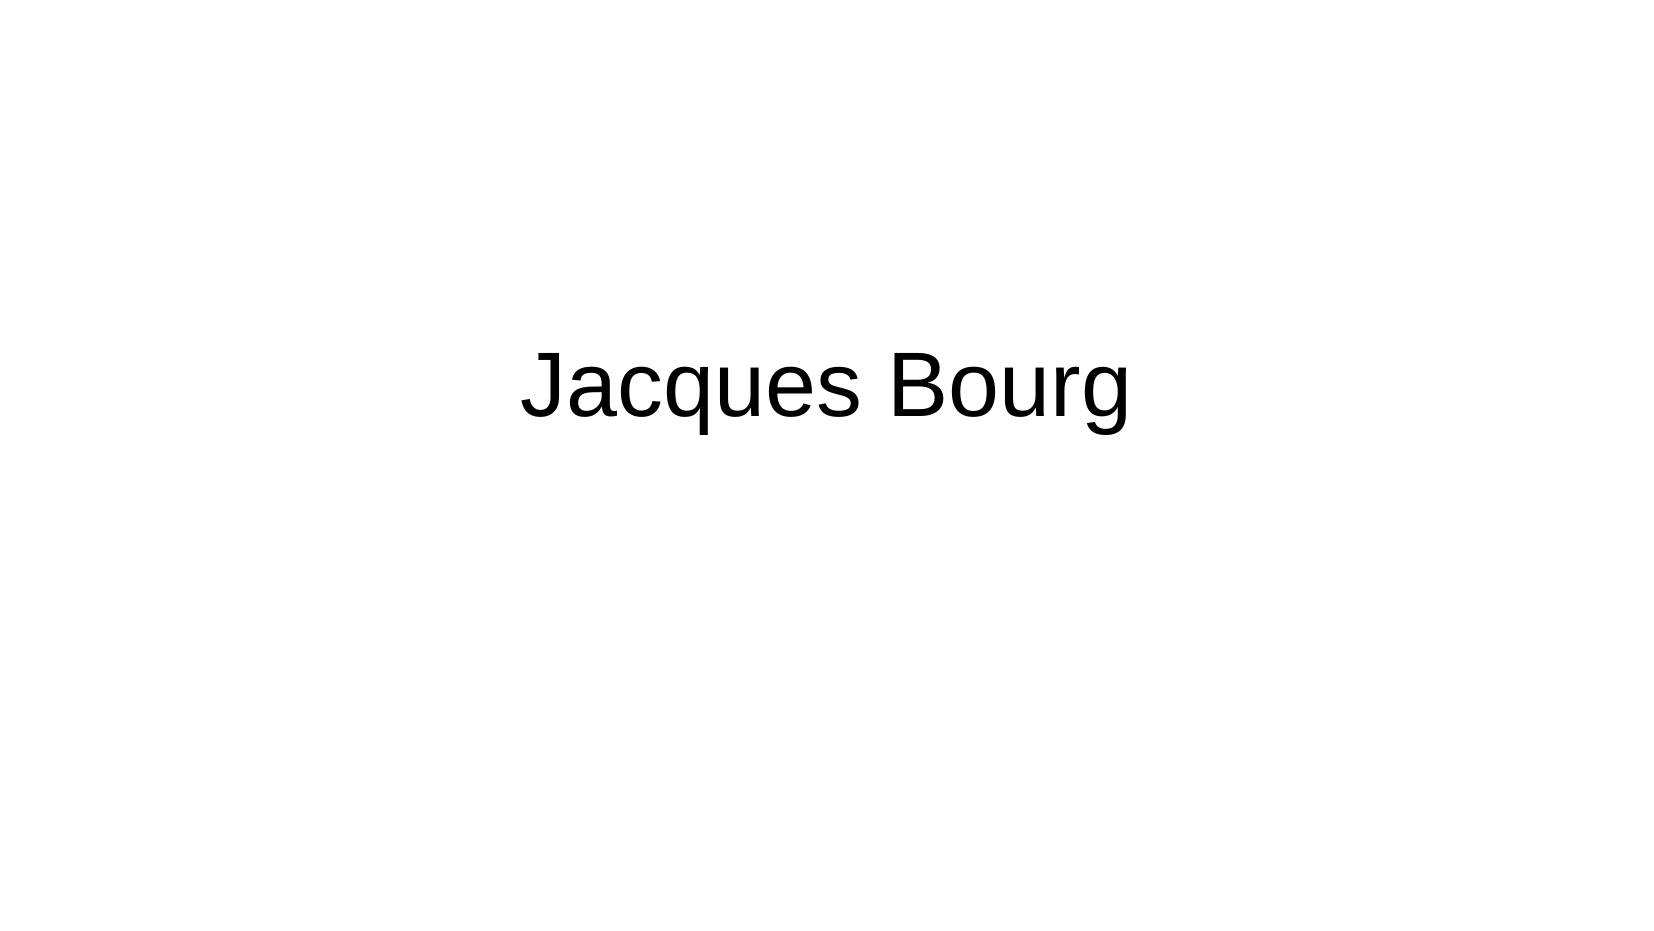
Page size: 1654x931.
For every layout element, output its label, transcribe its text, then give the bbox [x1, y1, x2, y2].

title Jacques Bourg [82, 307, 1571, 463]
